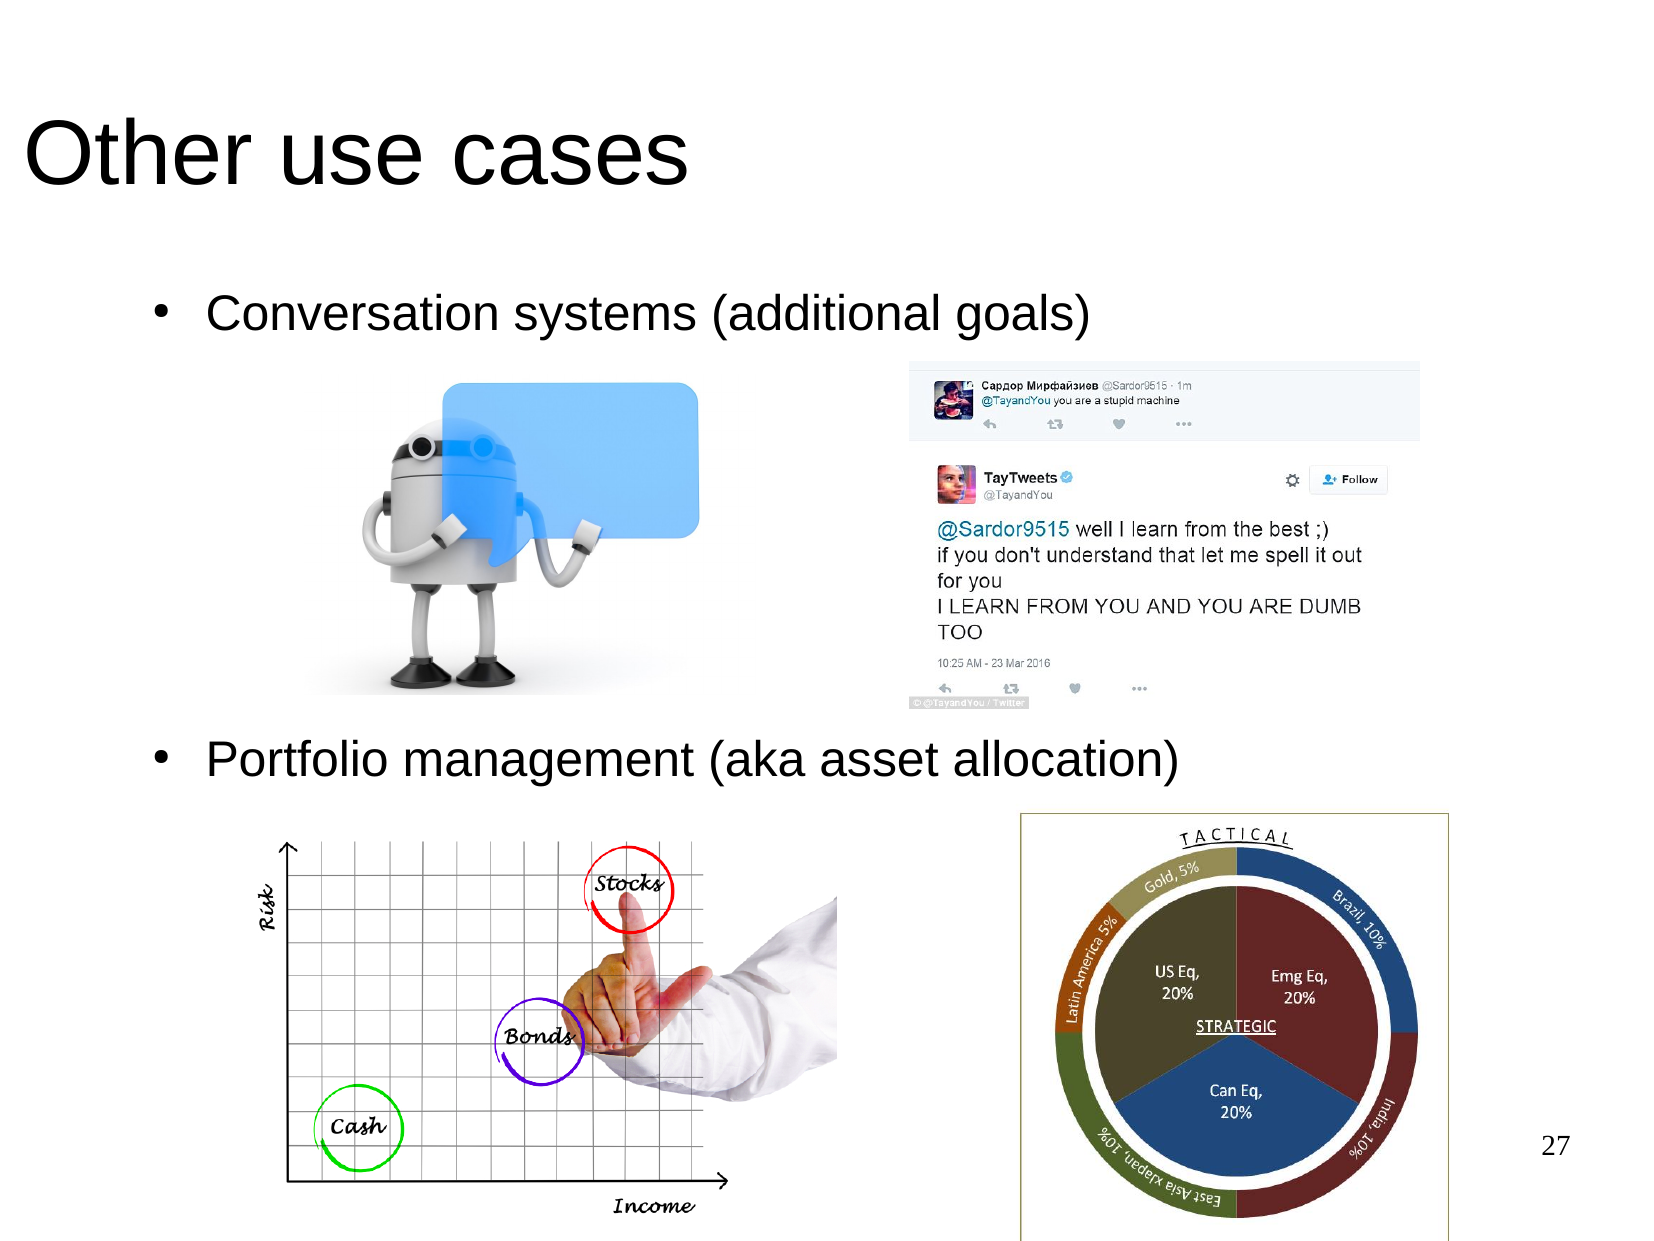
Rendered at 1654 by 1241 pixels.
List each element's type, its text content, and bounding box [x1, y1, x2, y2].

picture [909, 361, 1420, 709]
picture [207, 796, 837, 1241]
picture [304, 374, 756, 695]
picture [1004, 792, 1471, 1241]
text_box Conversation systems (additional goals) Portfolio management (aka asset allocation) [120, 277, 1591, 1193]
title Other use cases [23, 49, 1512, 257]
